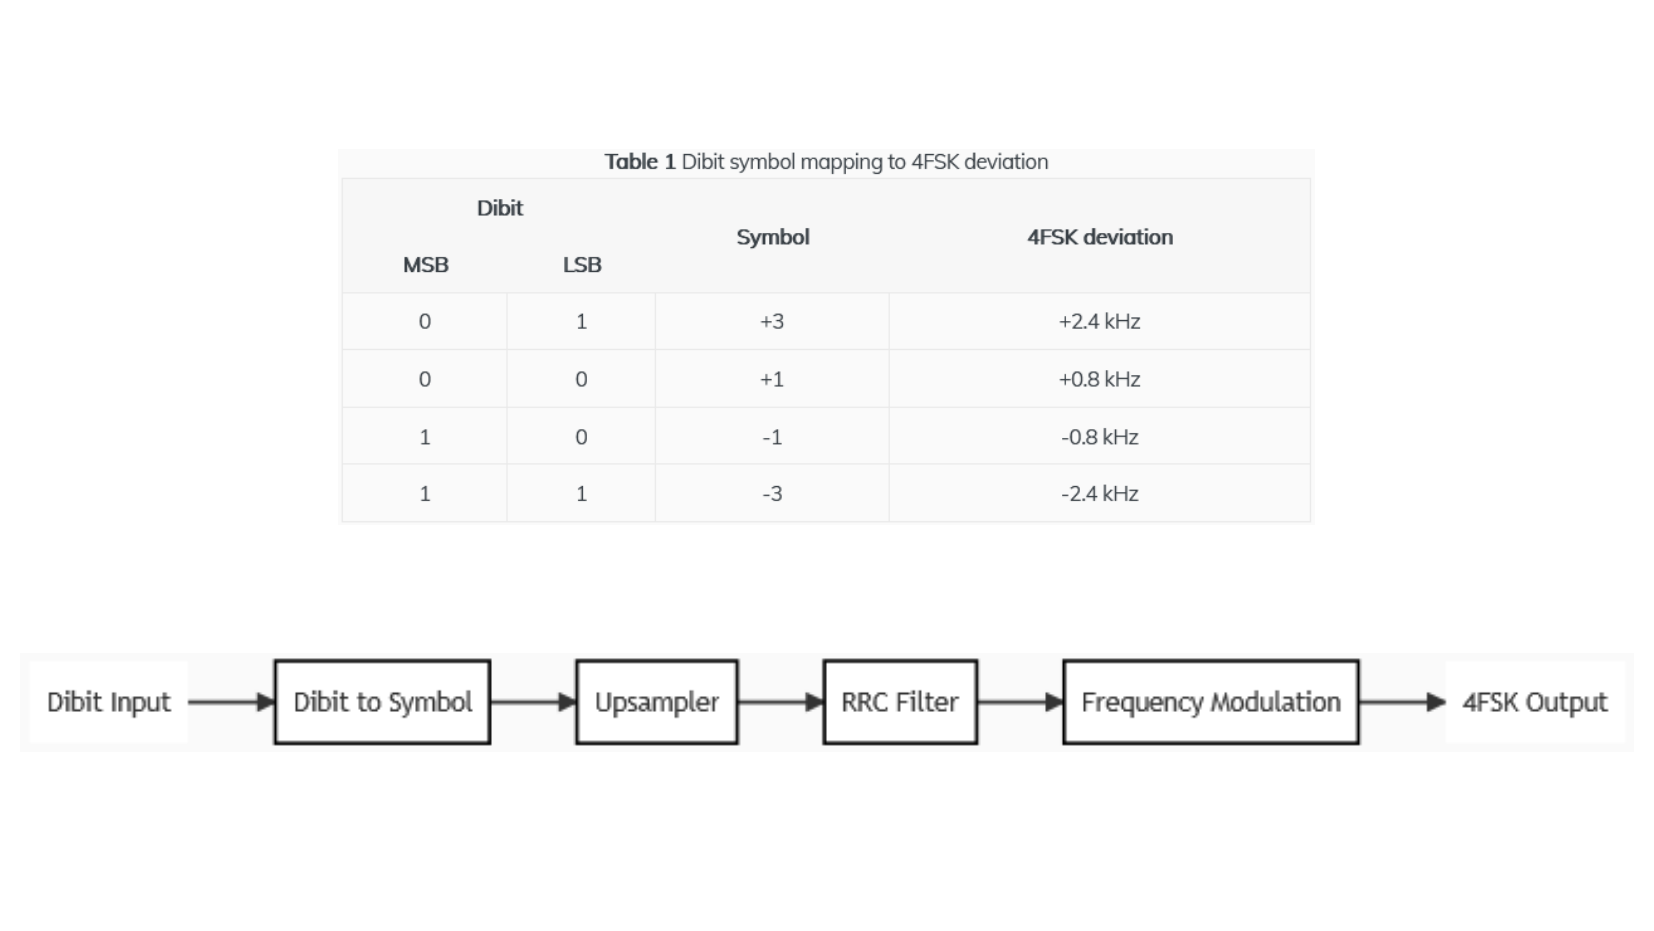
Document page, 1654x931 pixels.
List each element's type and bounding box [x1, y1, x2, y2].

picture [338, 149, 1315, 526]
picture [20, 653, 1634, 752]
